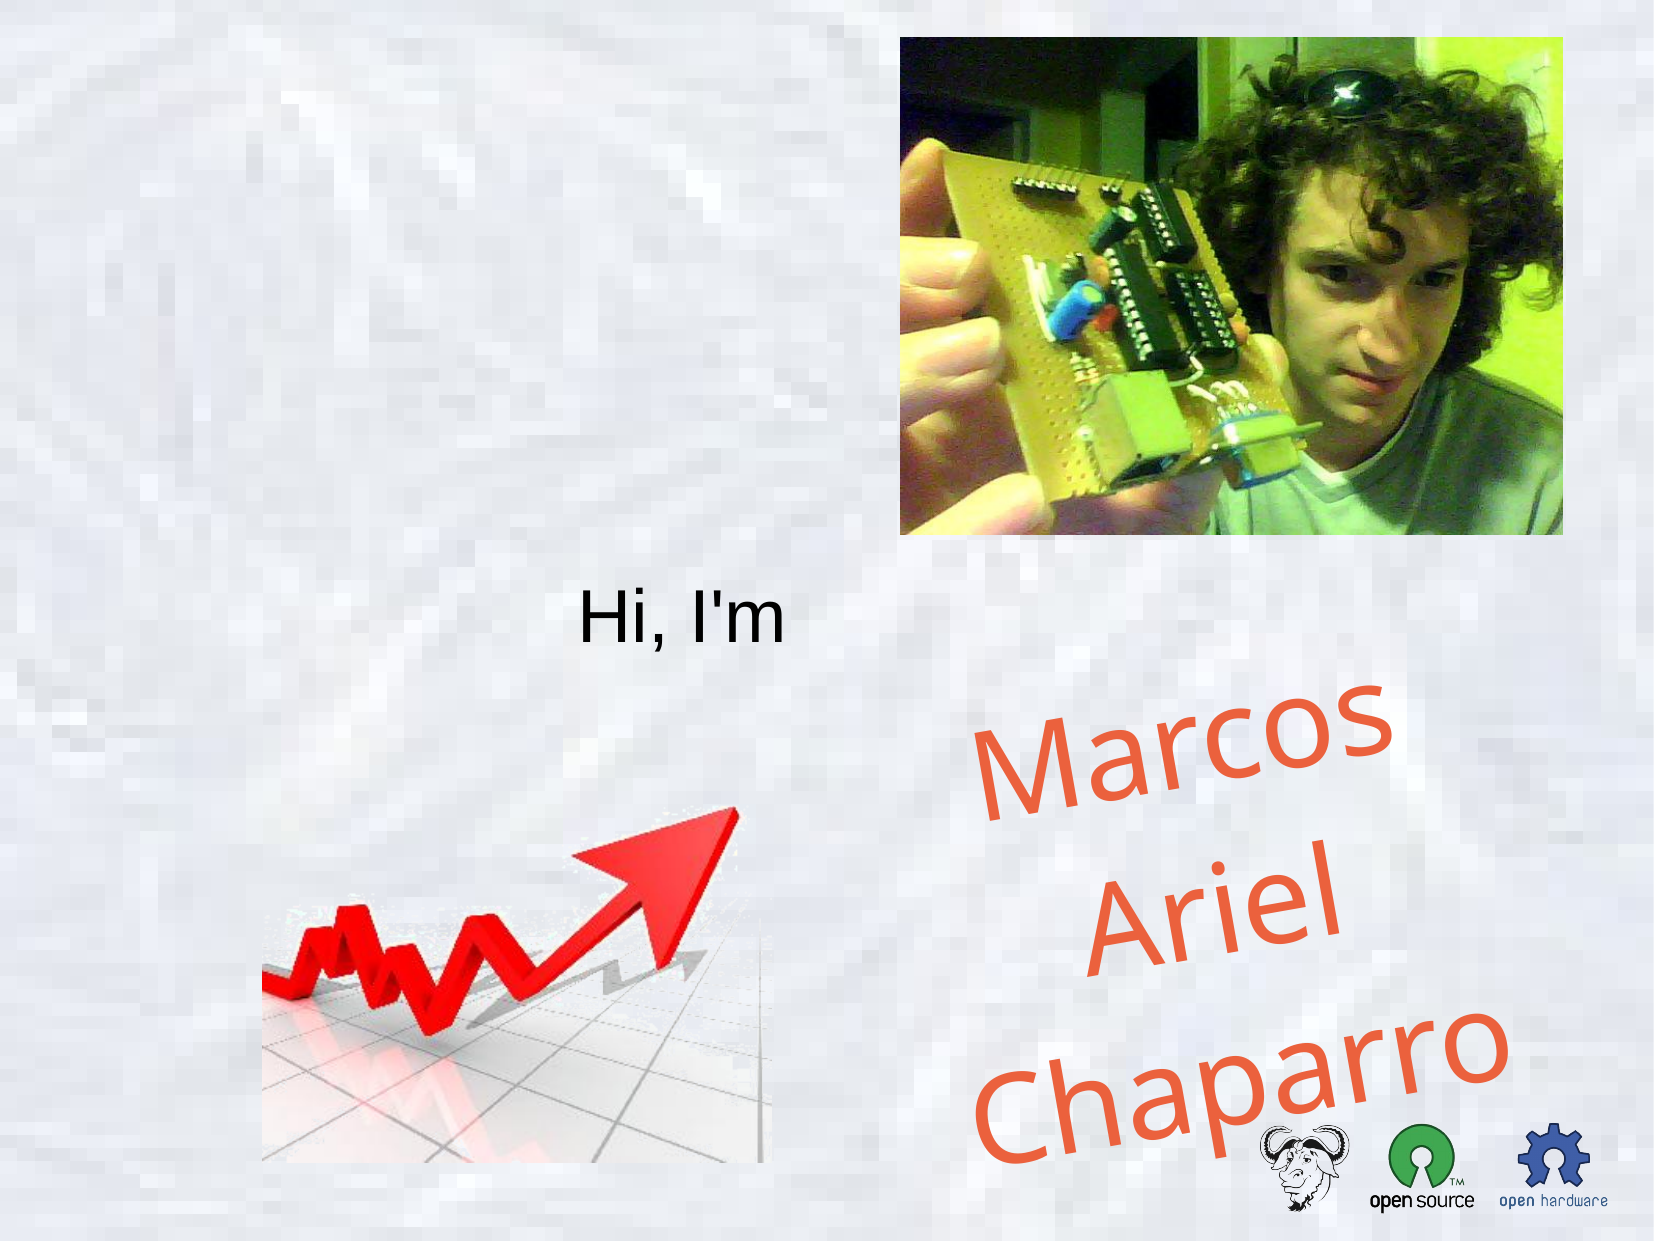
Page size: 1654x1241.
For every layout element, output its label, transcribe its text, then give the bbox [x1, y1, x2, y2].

text_box Hi, I'm [562, 567, 1013, 676]
text_box Marcos Ariel Chaparro [795, 582, 1605, 1113]
picture [0, 0, 1654, 1241]
